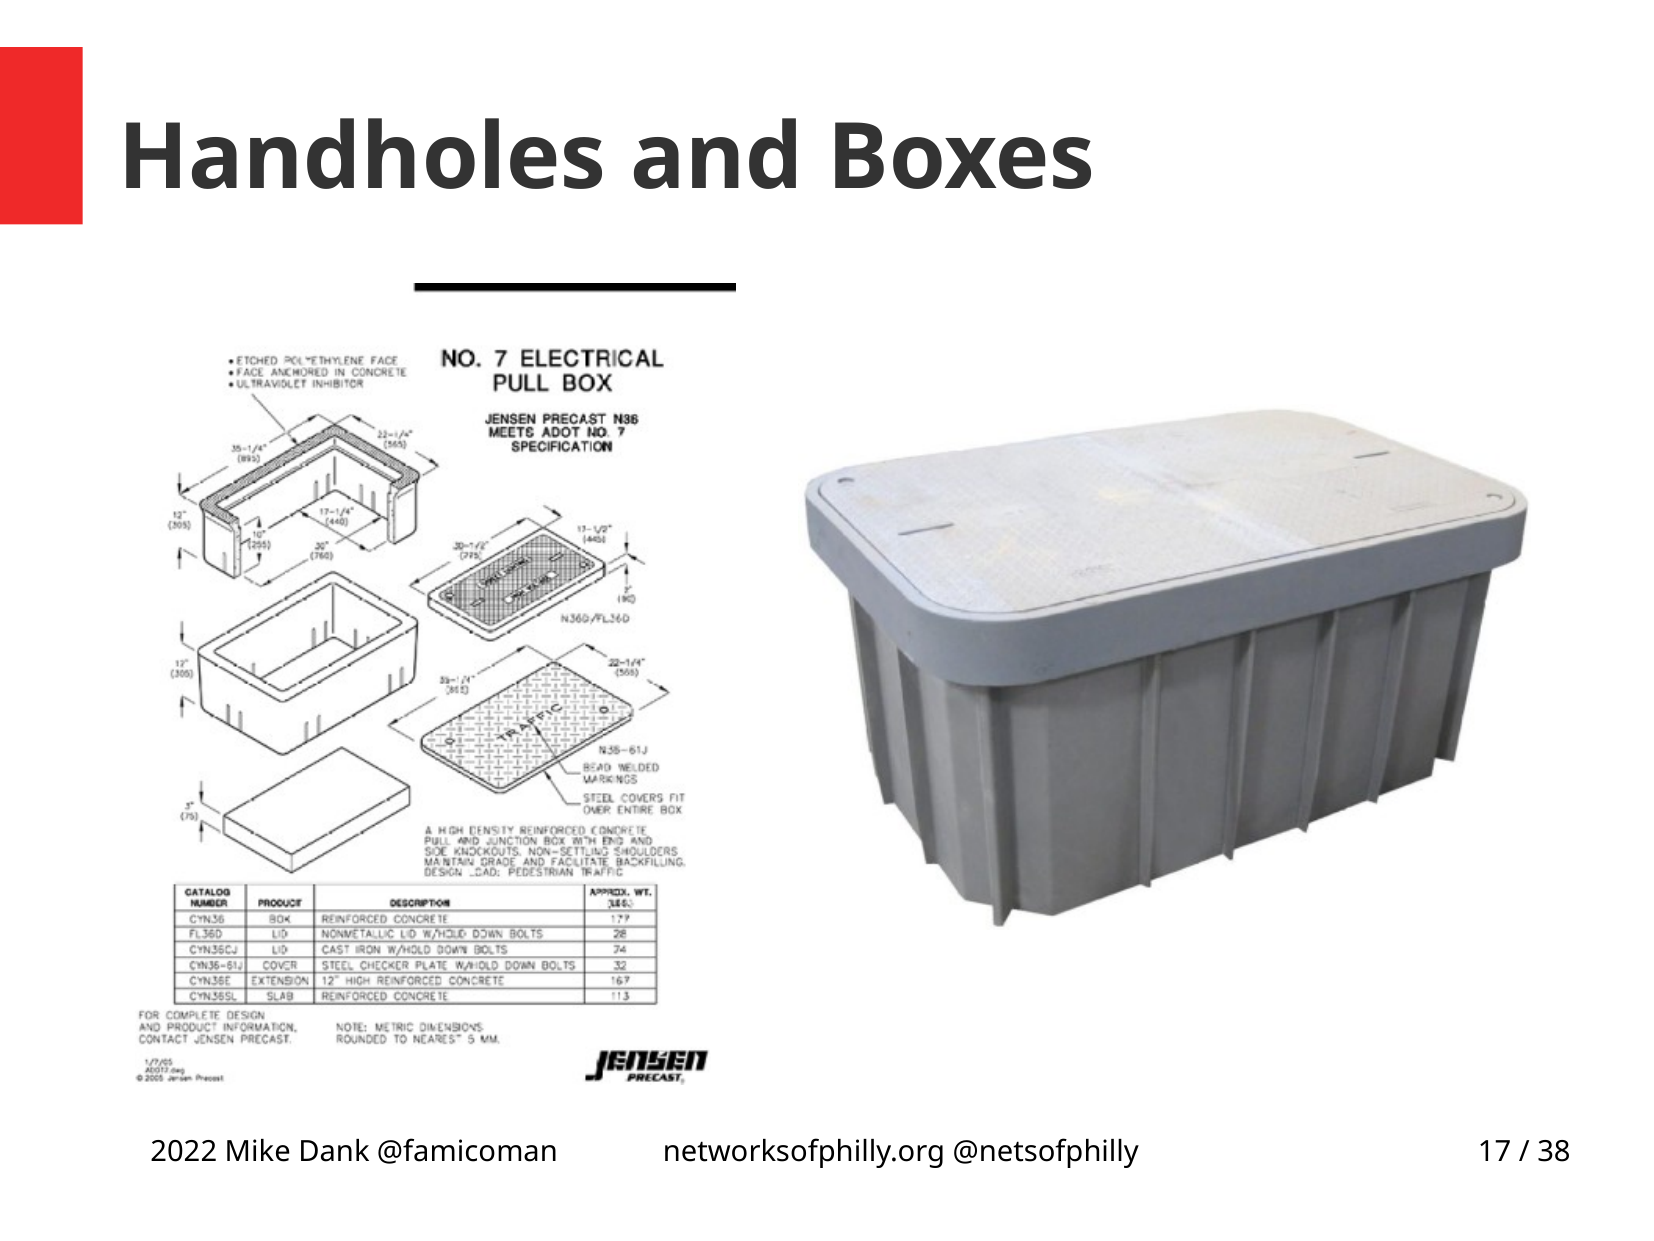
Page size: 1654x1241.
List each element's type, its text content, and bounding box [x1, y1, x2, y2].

title Handholes and Boxes [118, 49, 1571, 257]
picture [135, 283, 736, 1085]
picture [798, 404, 1531, 931]
